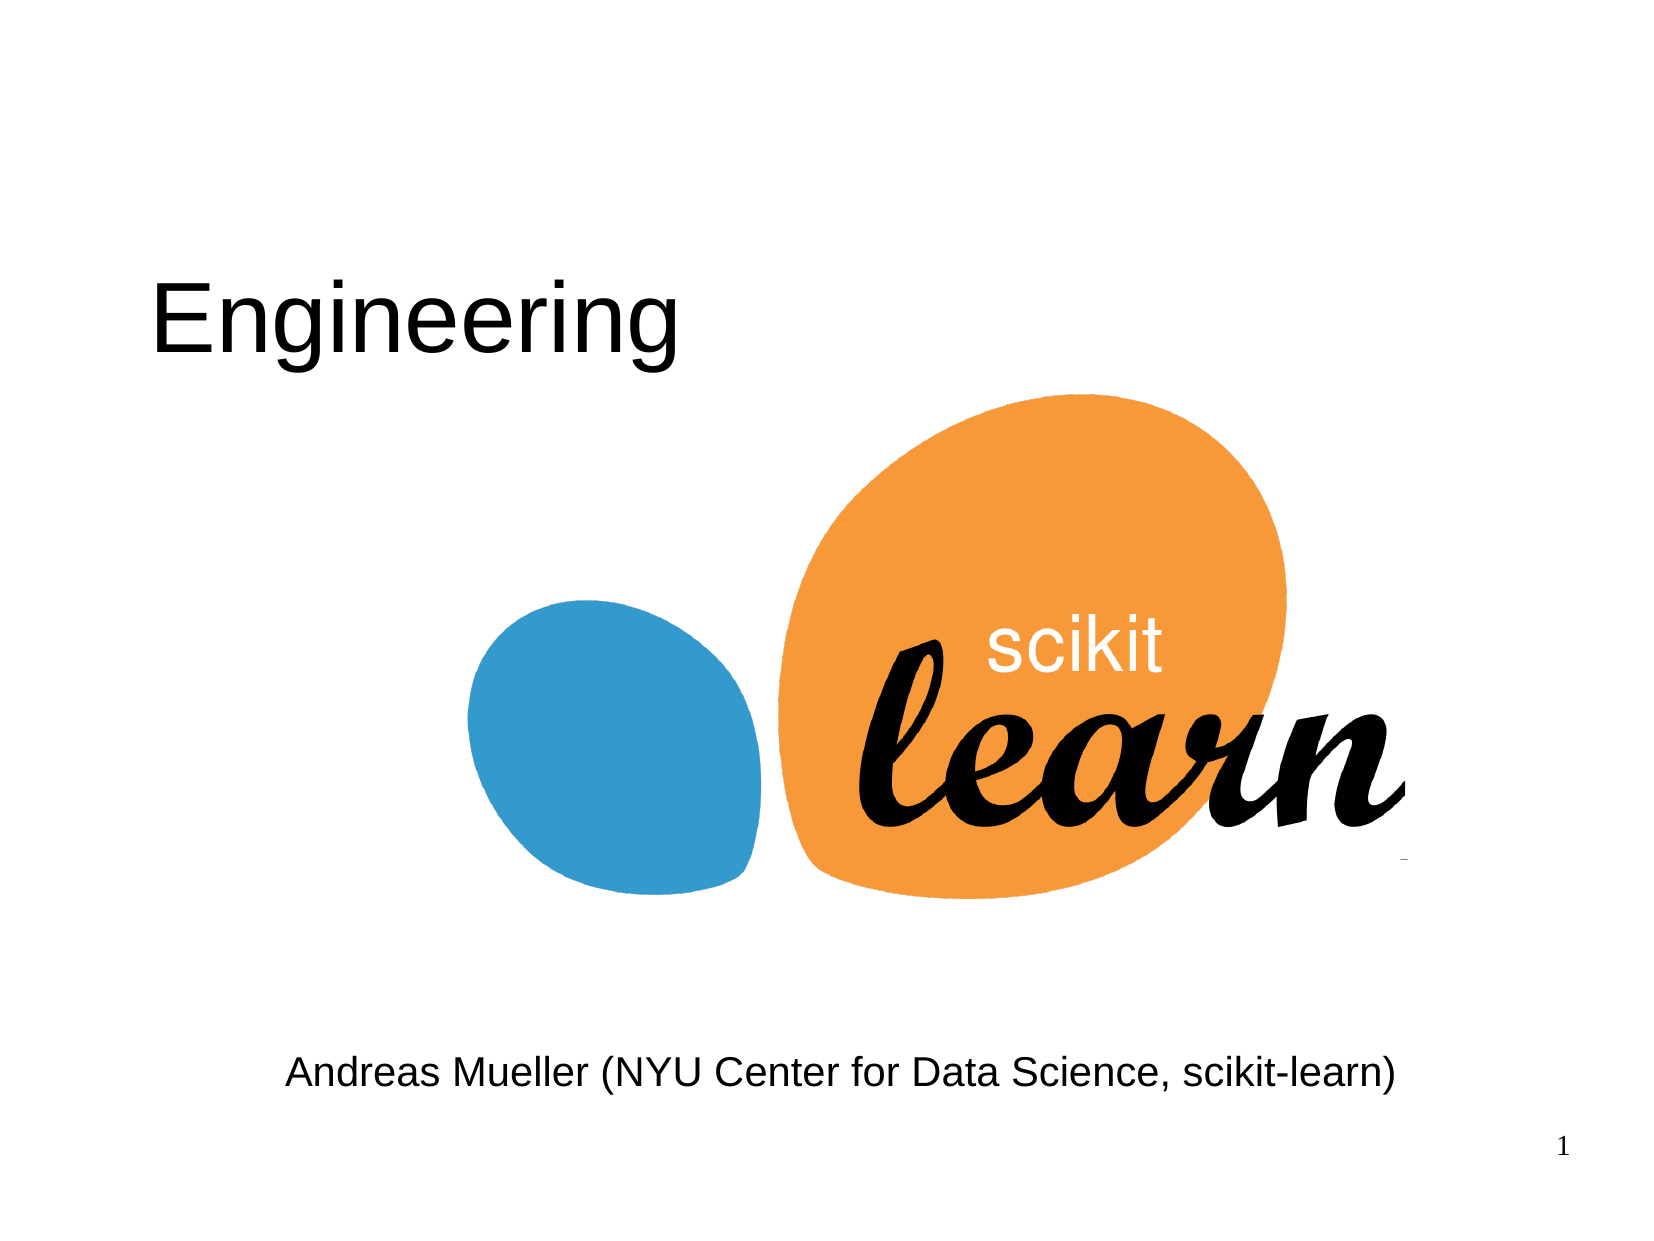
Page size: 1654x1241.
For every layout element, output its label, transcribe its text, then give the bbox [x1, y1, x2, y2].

text_box Andreas Mueller (NYU Center for Data Science, scikit-learn) [285, 1047, 1427, 1096]
text_box Engineering [135, 255, 796, 382]
picture [446, 274, 1426, 931]
